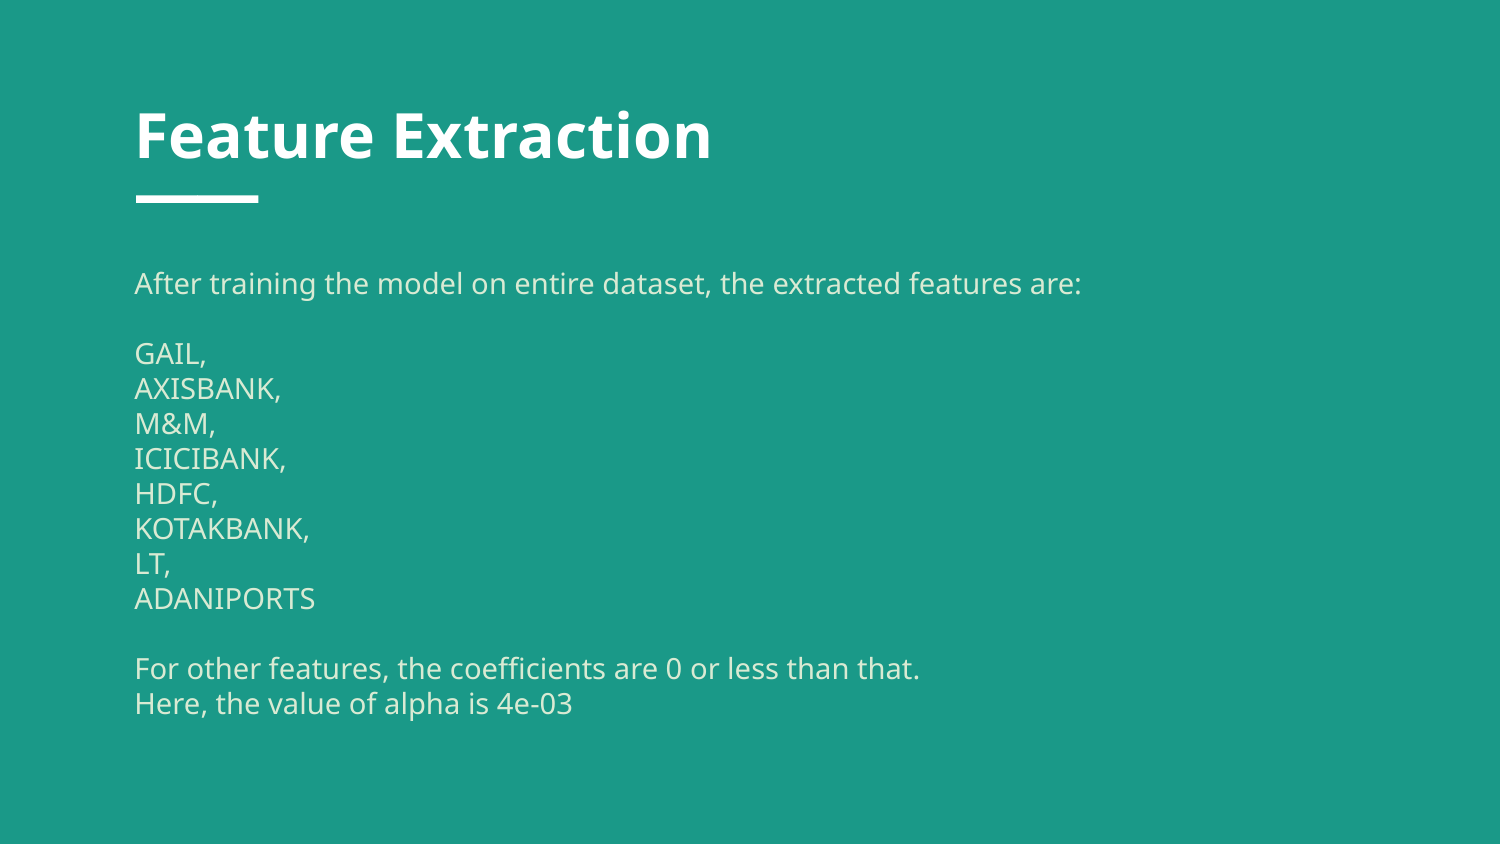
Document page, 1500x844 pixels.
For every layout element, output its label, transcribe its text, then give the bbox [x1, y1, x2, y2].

title Feature Extraction [119, 80, 1381, 330]
text_box After training the model on entire dataset, the extracted features are: GAIL, AXISBANK, M&M, ICICIBANK, HDFC, KOTAKBANK, LT, ADANIPORTS For other features, the coefficients are 0 or less than that. Here, the value of alpha is 4e-03 [119, 250, 1228, 613]
